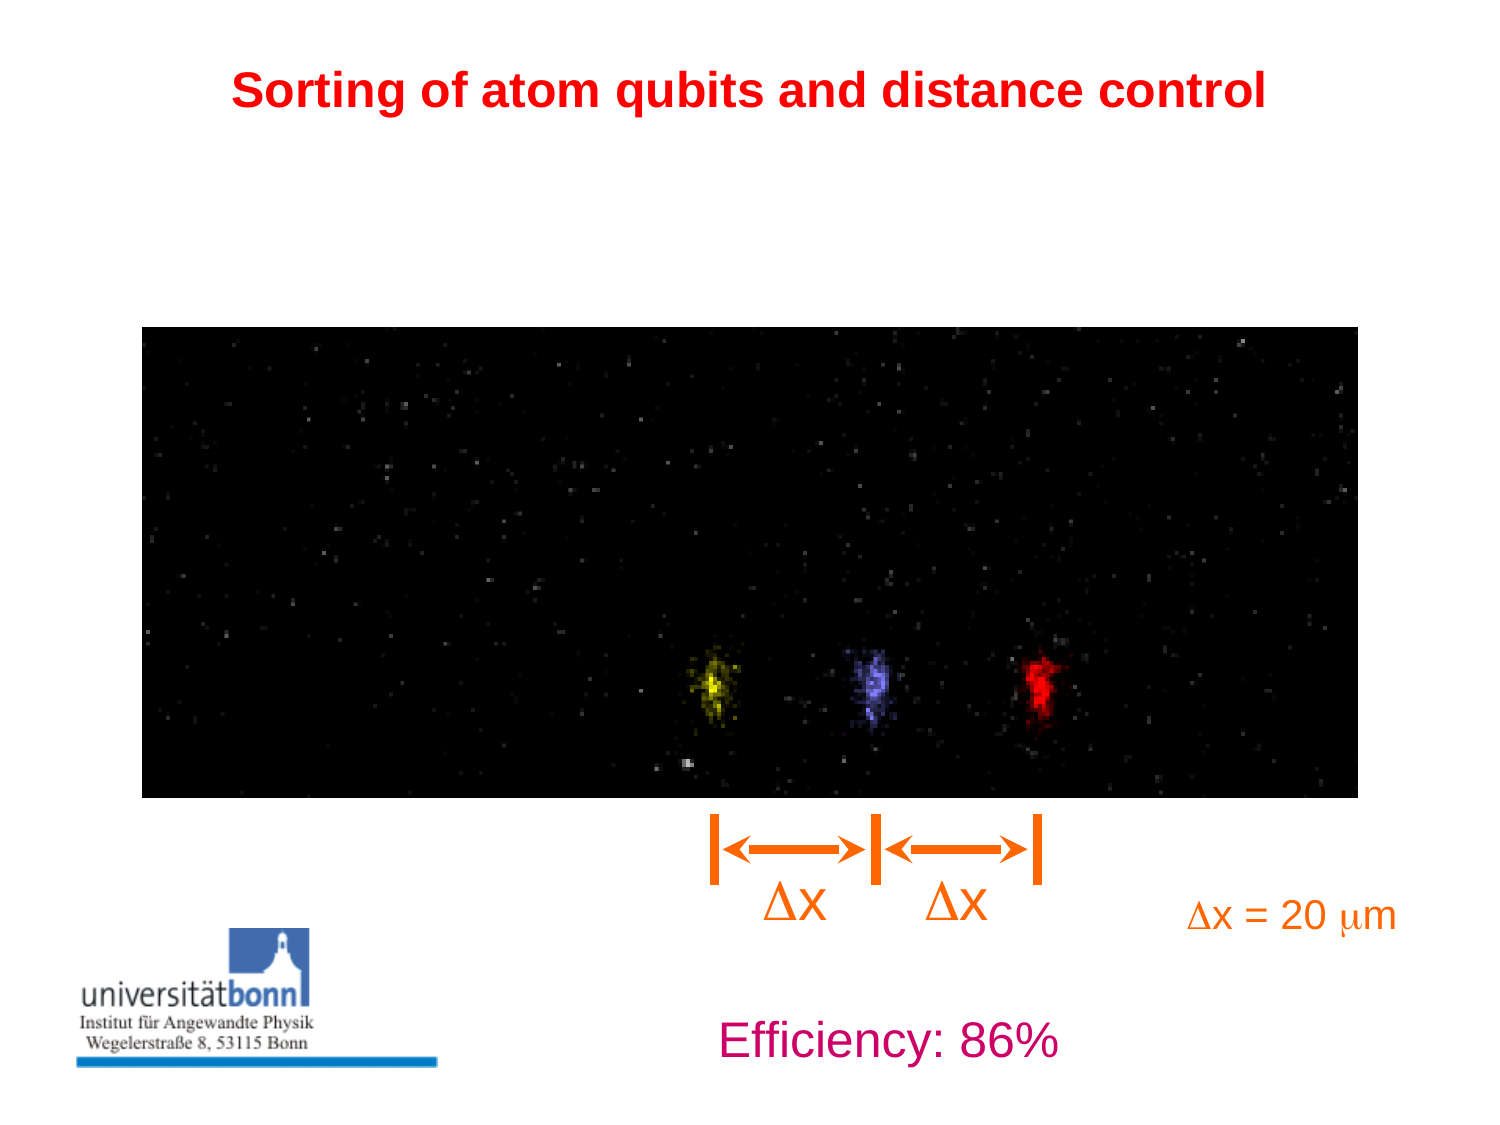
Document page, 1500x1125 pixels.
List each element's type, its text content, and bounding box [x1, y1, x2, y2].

text_box x [747, 853, 843, 940]
picture [76, 928, 438, 1068]
text_box Sorting of atom qubits and distance control [87, 49, 1413, 126]
text_box x = 20 m [1171, 879, 1413, 946]
text_box x [909, 854, 1004, 940]
picture [142, 327, 1358, 798]
text_box Efficiency: 86% [703, 999, 1075, 1075]
